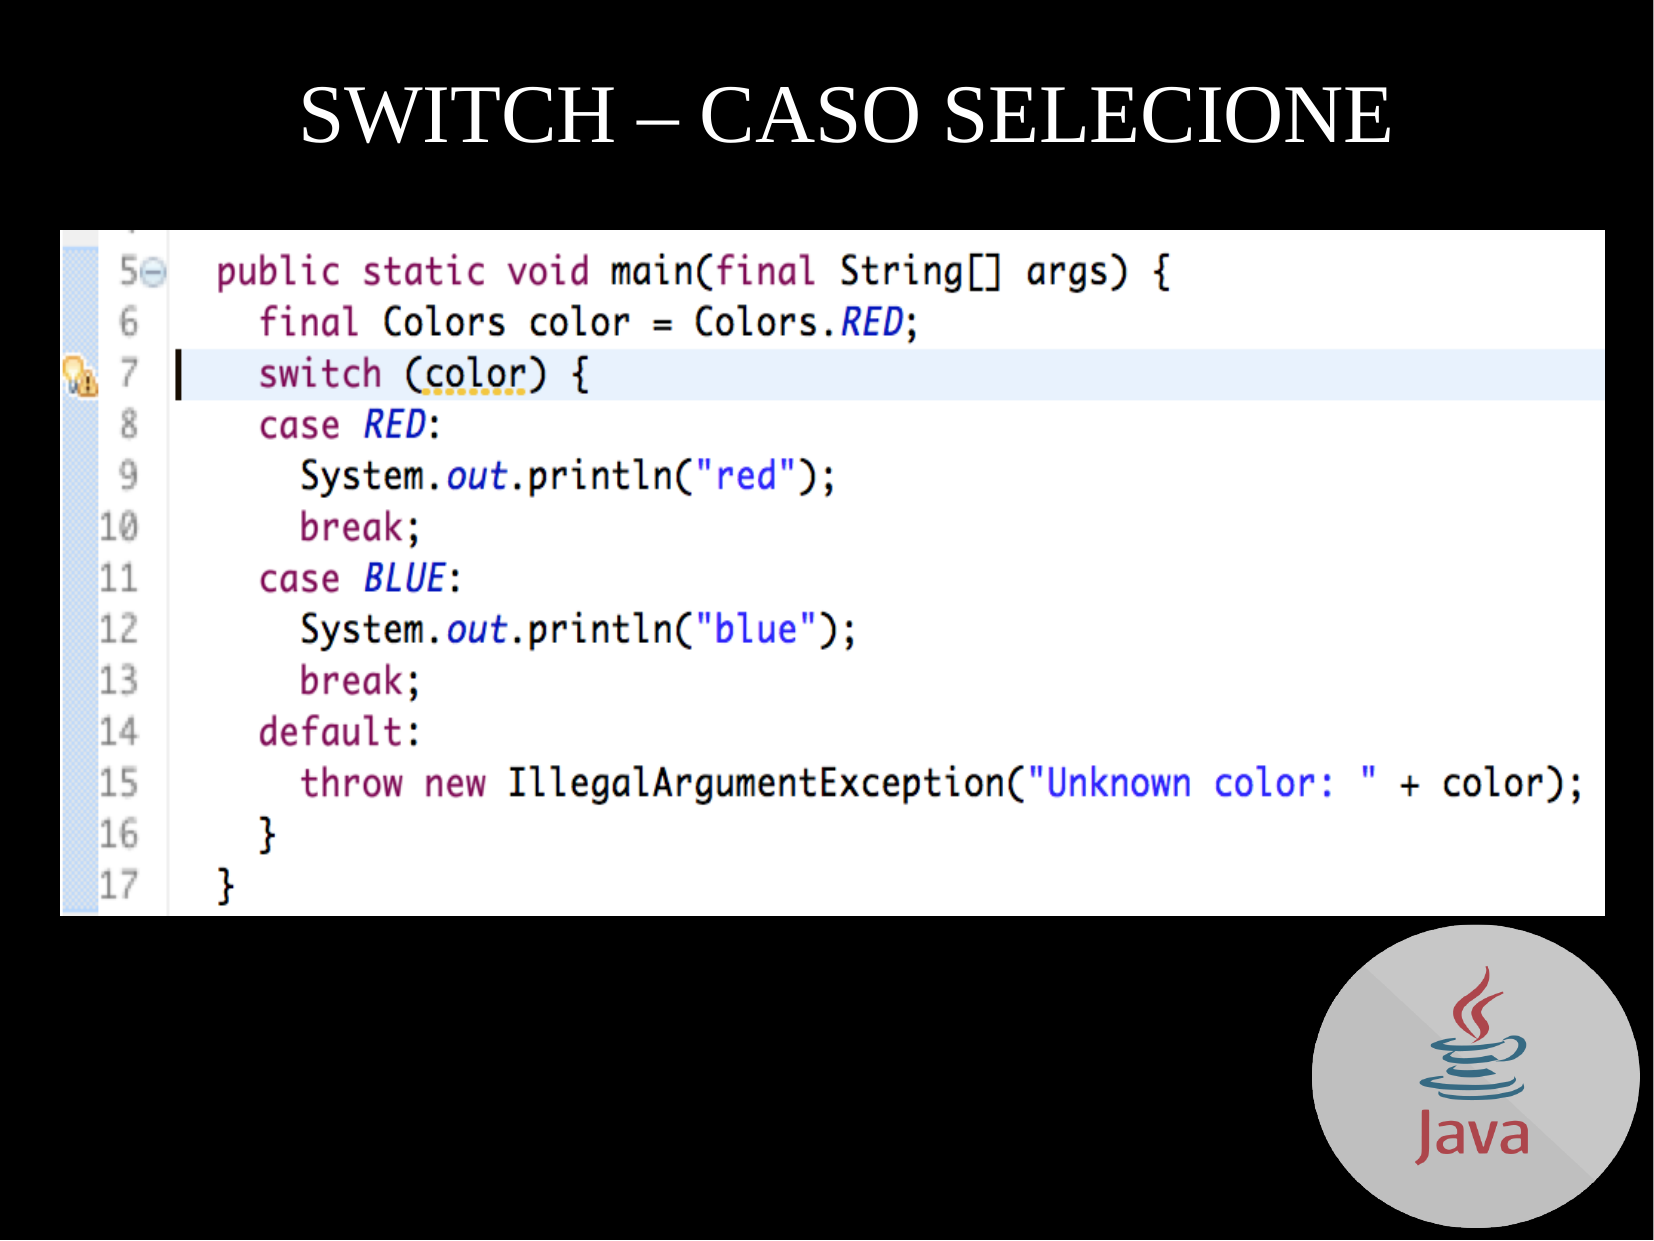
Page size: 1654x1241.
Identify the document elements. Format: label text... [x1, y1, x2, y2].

text_box SWITCH – CASO SELECIONE [283, 60, 1411, 230]
picture [60, 230, 1654, 1241]
